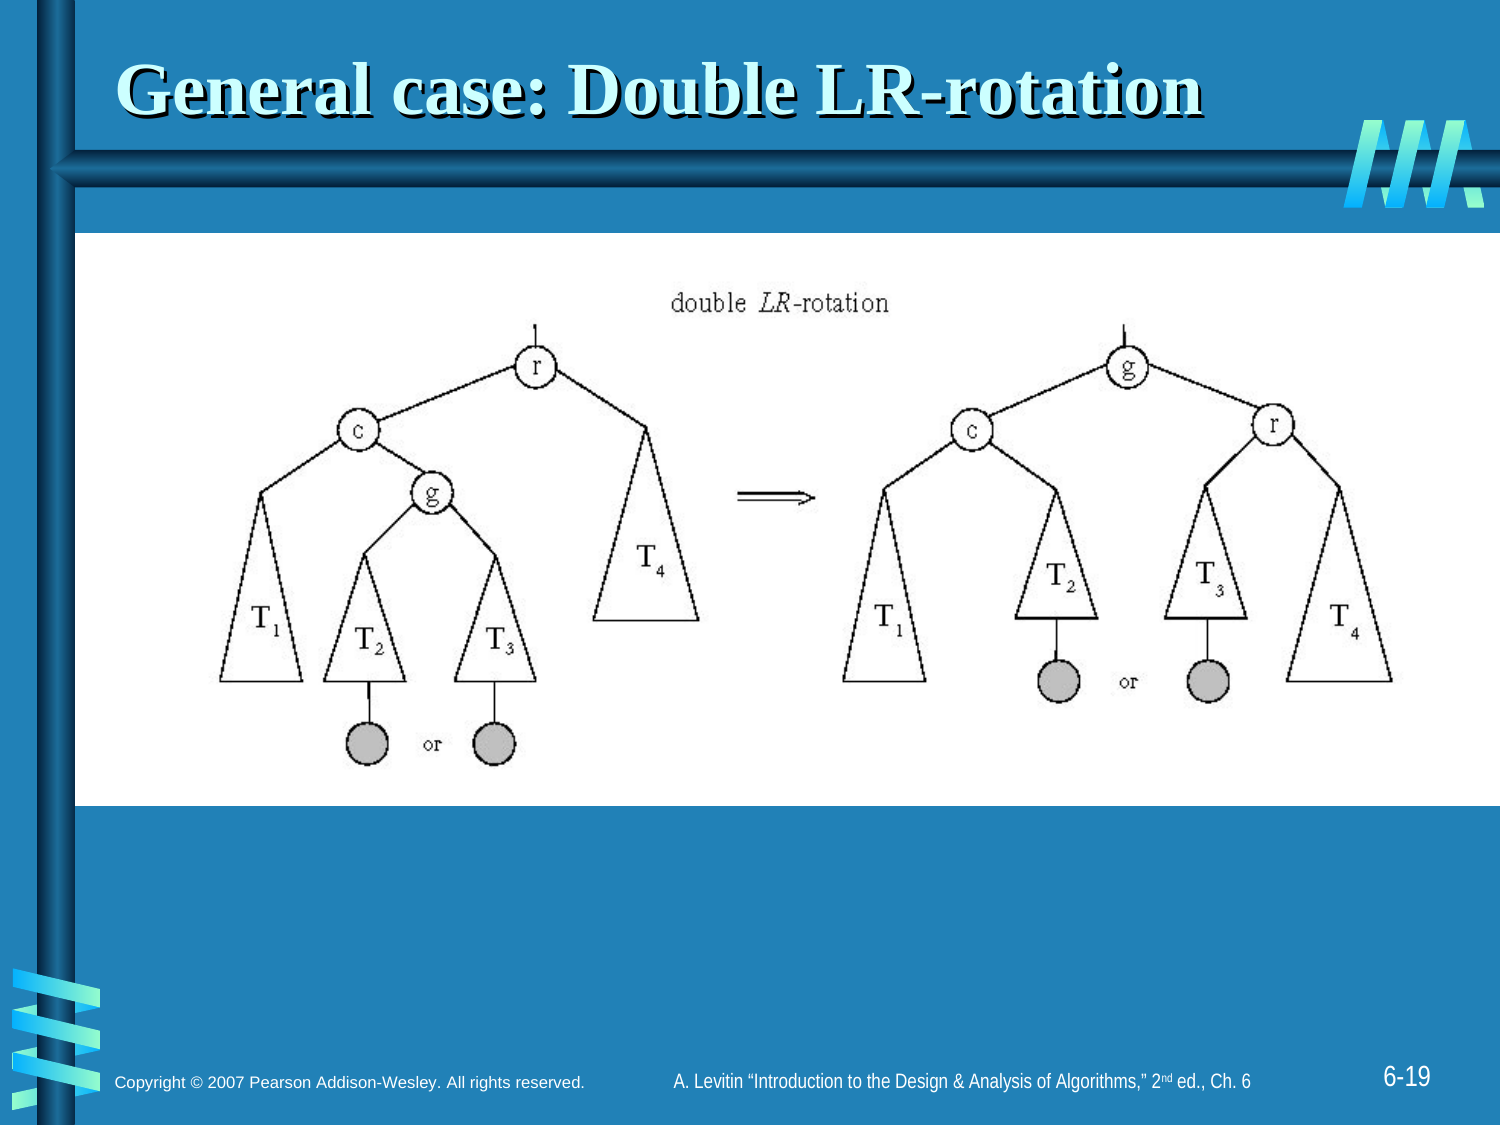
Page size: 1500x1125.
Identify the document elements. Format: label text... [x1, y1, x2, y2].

title General case: Double LR-rotation [99, 24, 1345, 138]
picture [75, 233, 1500, 806]
